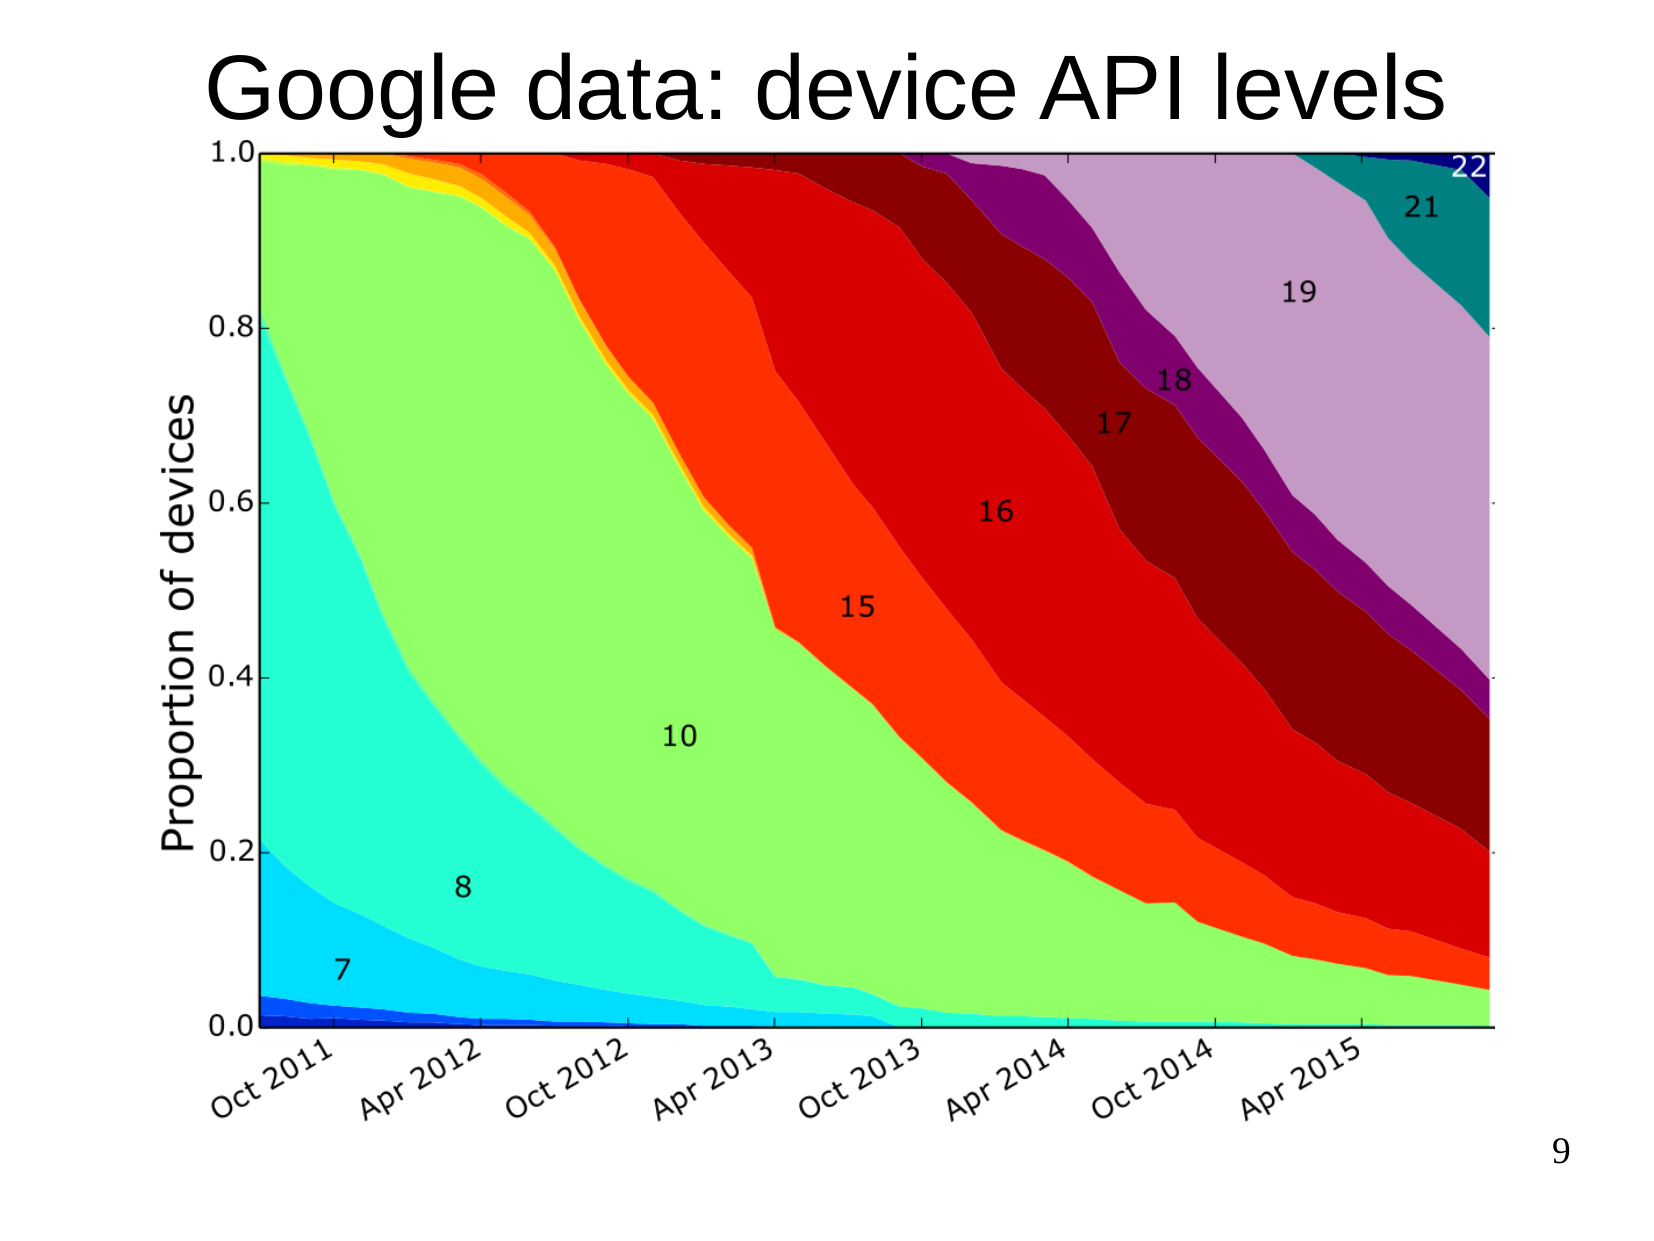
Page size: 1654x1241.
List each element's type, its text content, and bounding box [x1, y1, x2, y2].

picture [152, 140, 1495, 1123]
title Google data: device API levels [82, 0, 1571, 192]
